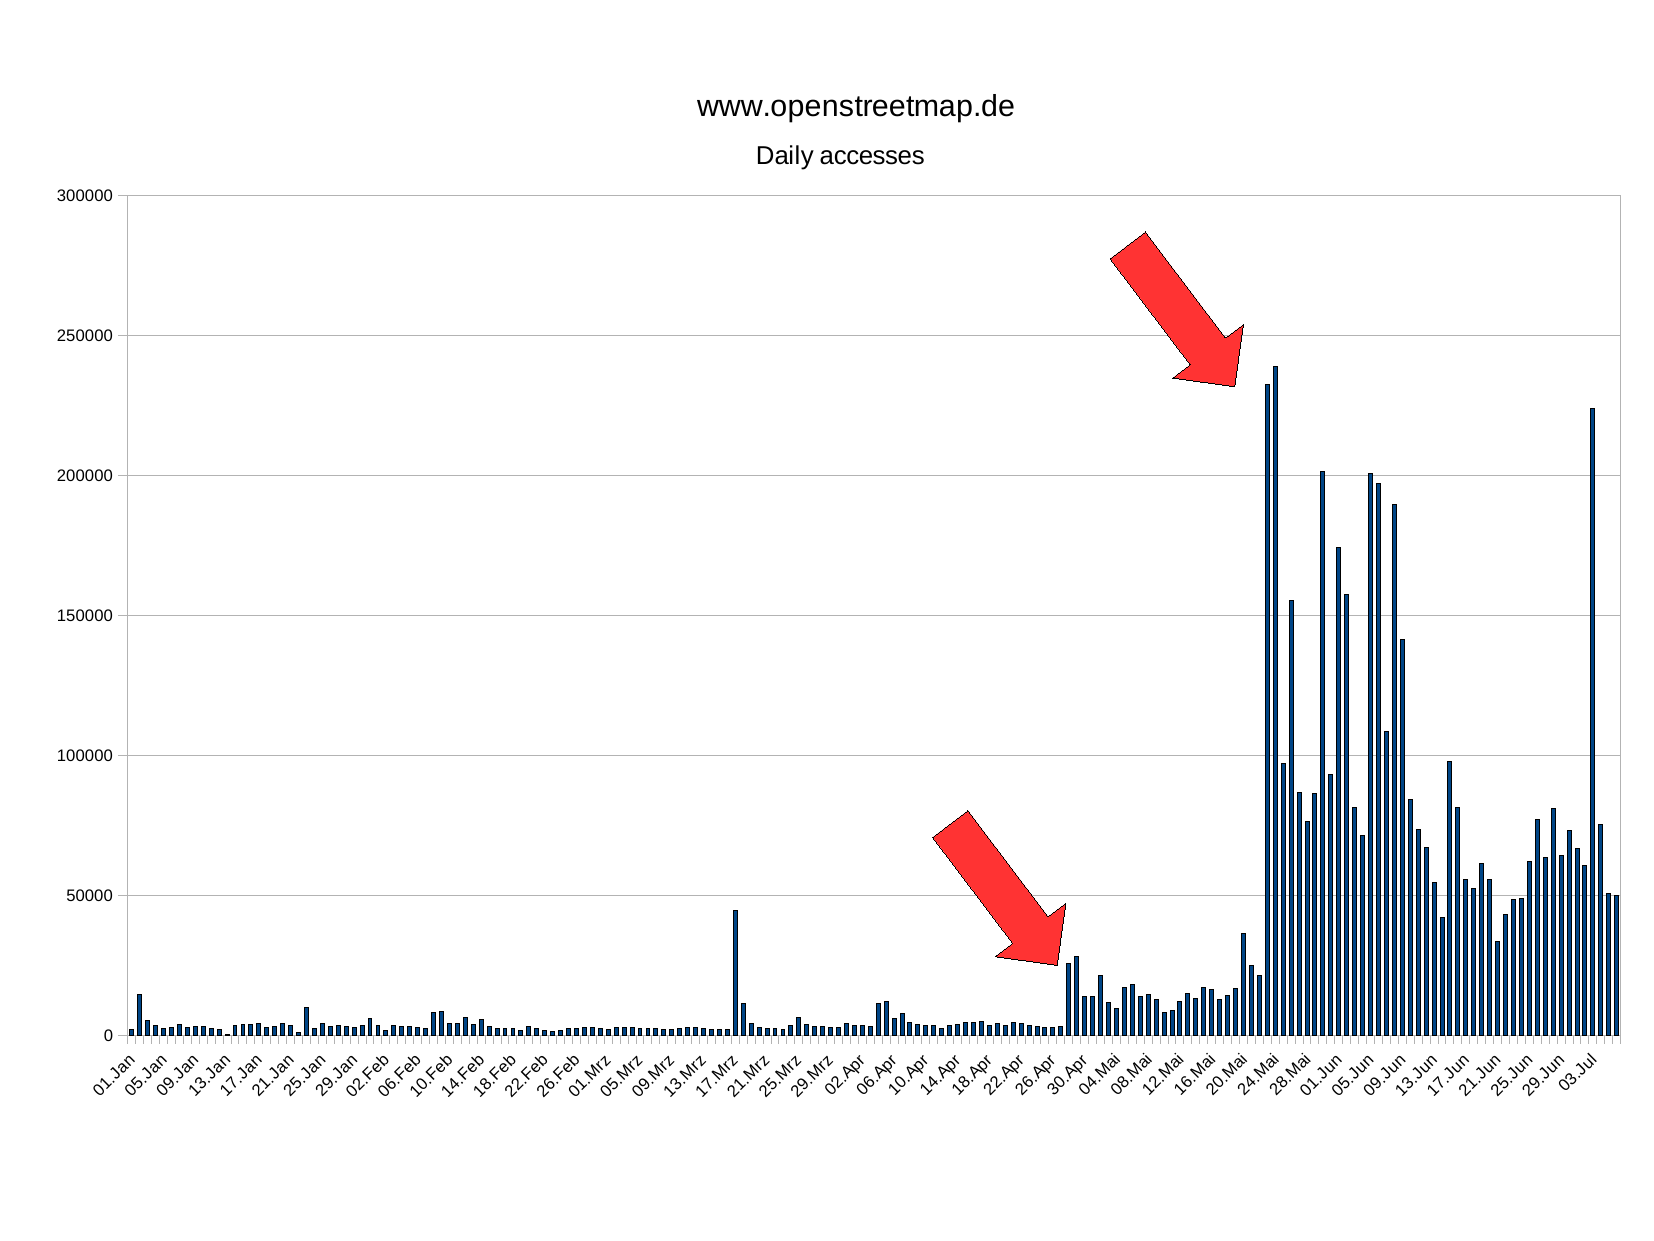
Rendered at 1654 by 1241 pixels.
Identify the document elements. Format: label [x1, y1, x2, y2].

text_box [1110, 231, 1244, 387]
chart [24, 59, 1654, 1123]
text_box [932, 810, 1066, 966]
